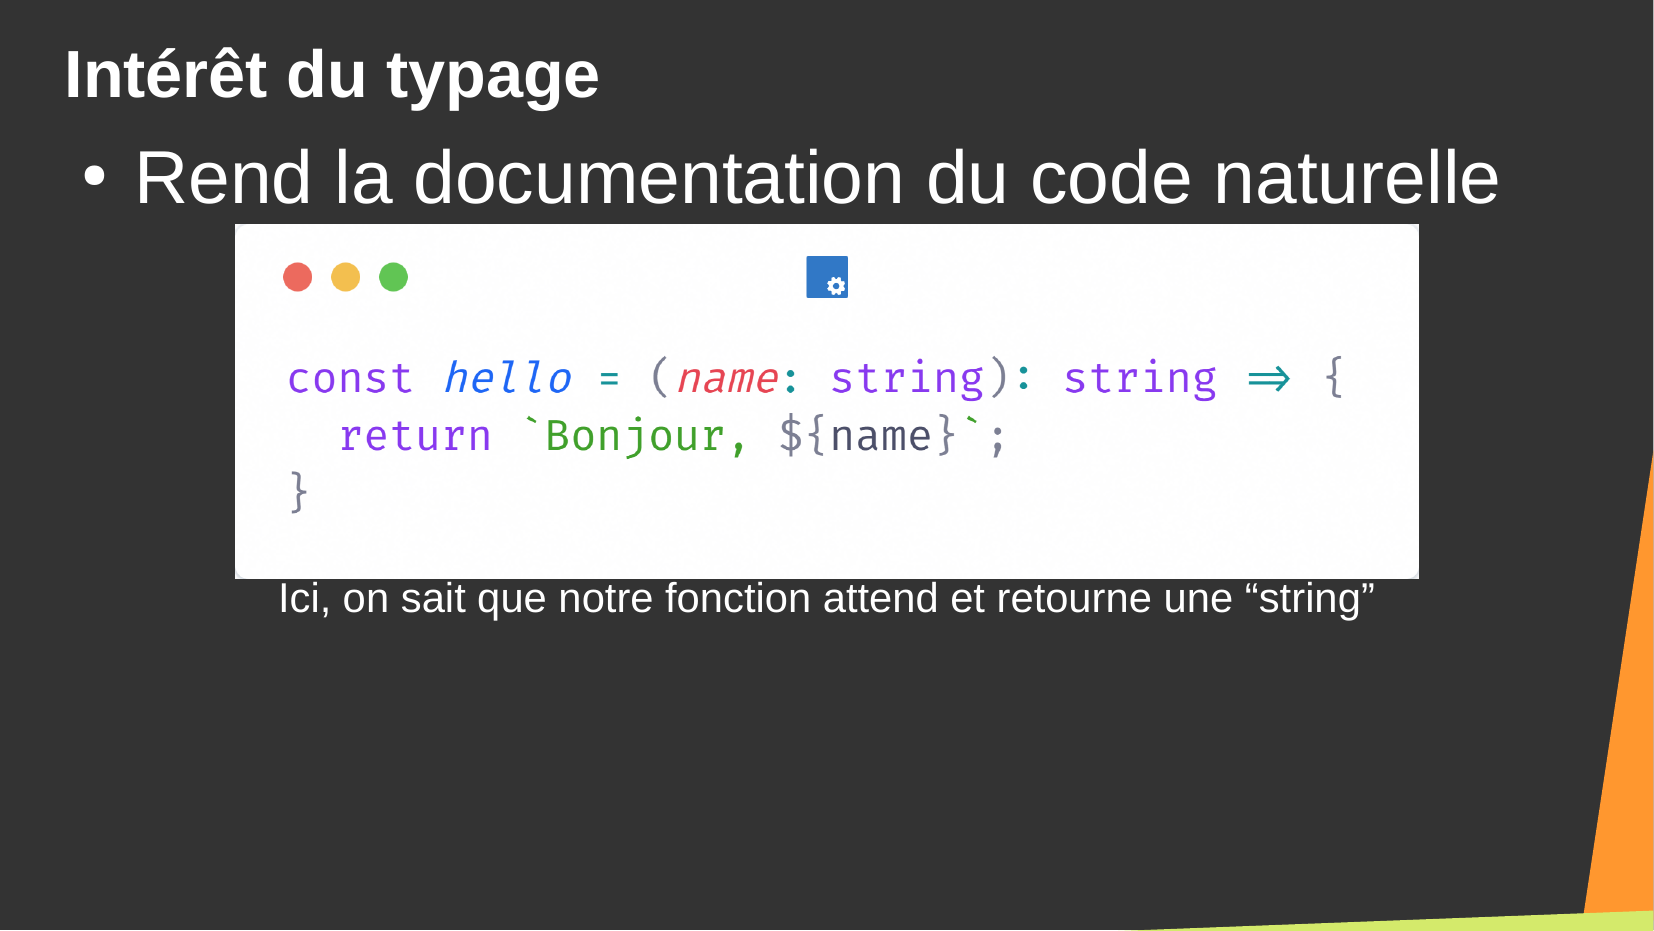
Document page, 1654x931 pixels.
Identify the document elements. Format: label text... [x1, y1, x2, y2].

list Rend la documentation du code naturelle [63, 135, 1542, 225]
text_box Ici, on sait que notre fonction attend et retourne une “string” [85, 567, 1568, 638]
picture [235, 224, 1419, 567]
text_box [1118, 446, 1654, 931]
title Intérêt du typage [64, 37, 1388, 115]
